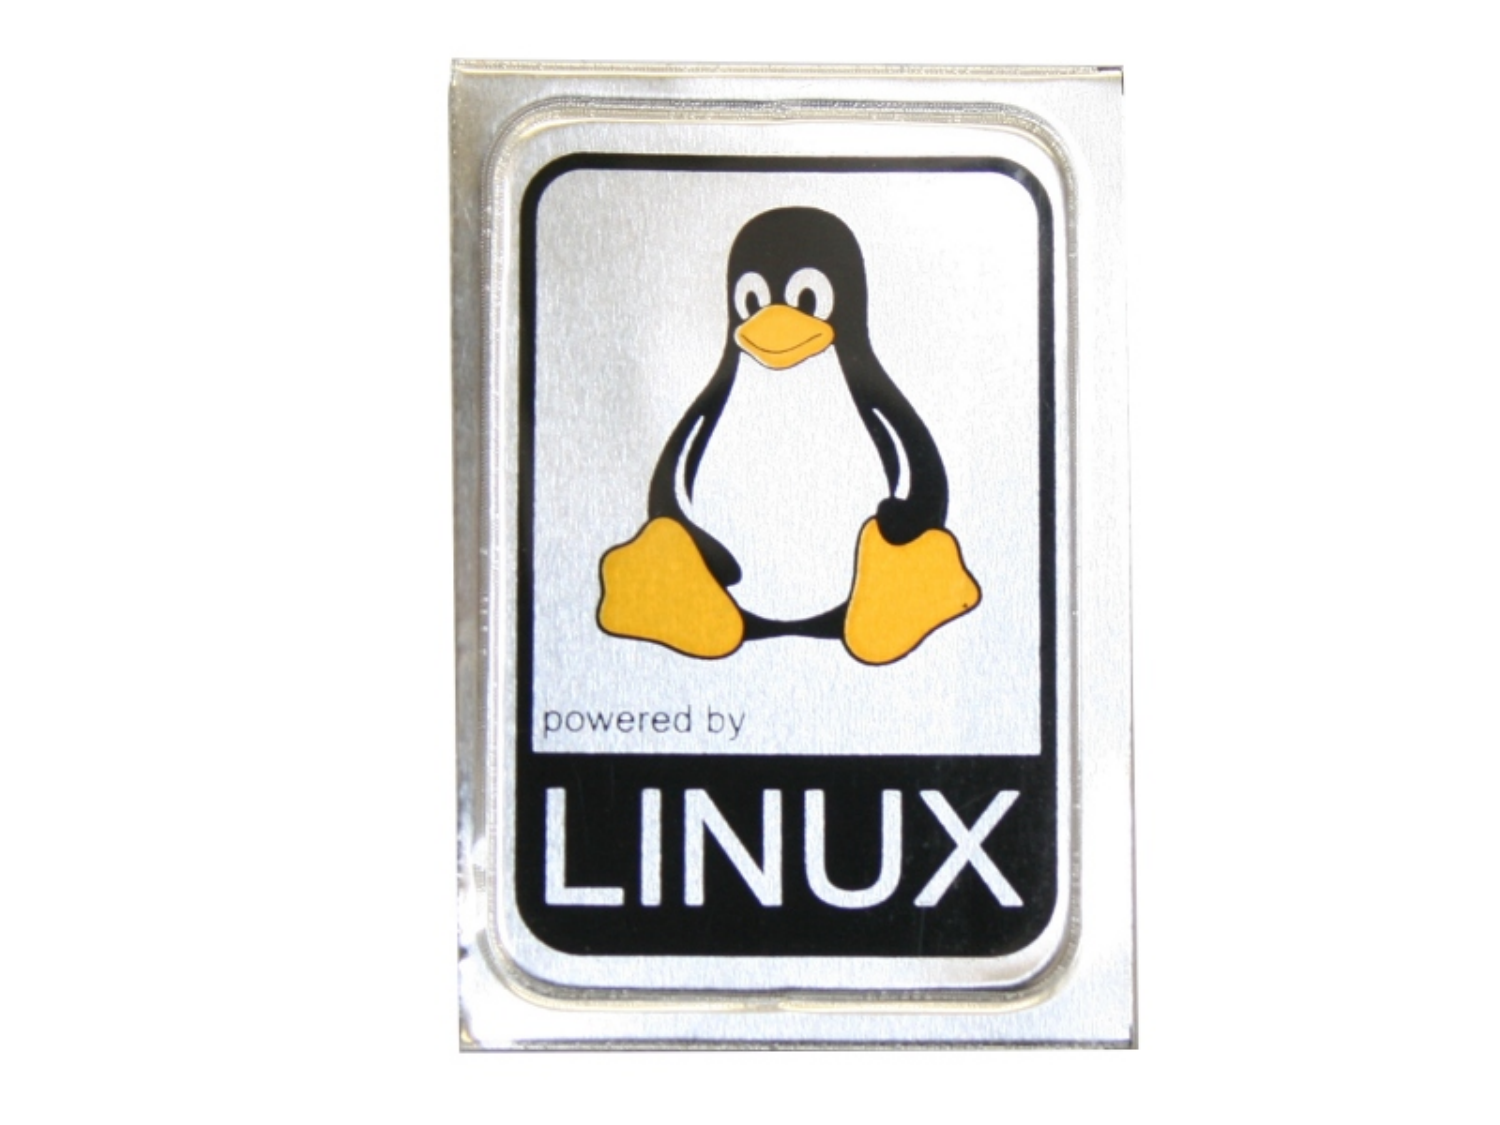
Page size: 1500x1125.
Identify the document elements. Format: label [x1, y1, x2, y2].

picture [225, 0, 1351, 1125]
